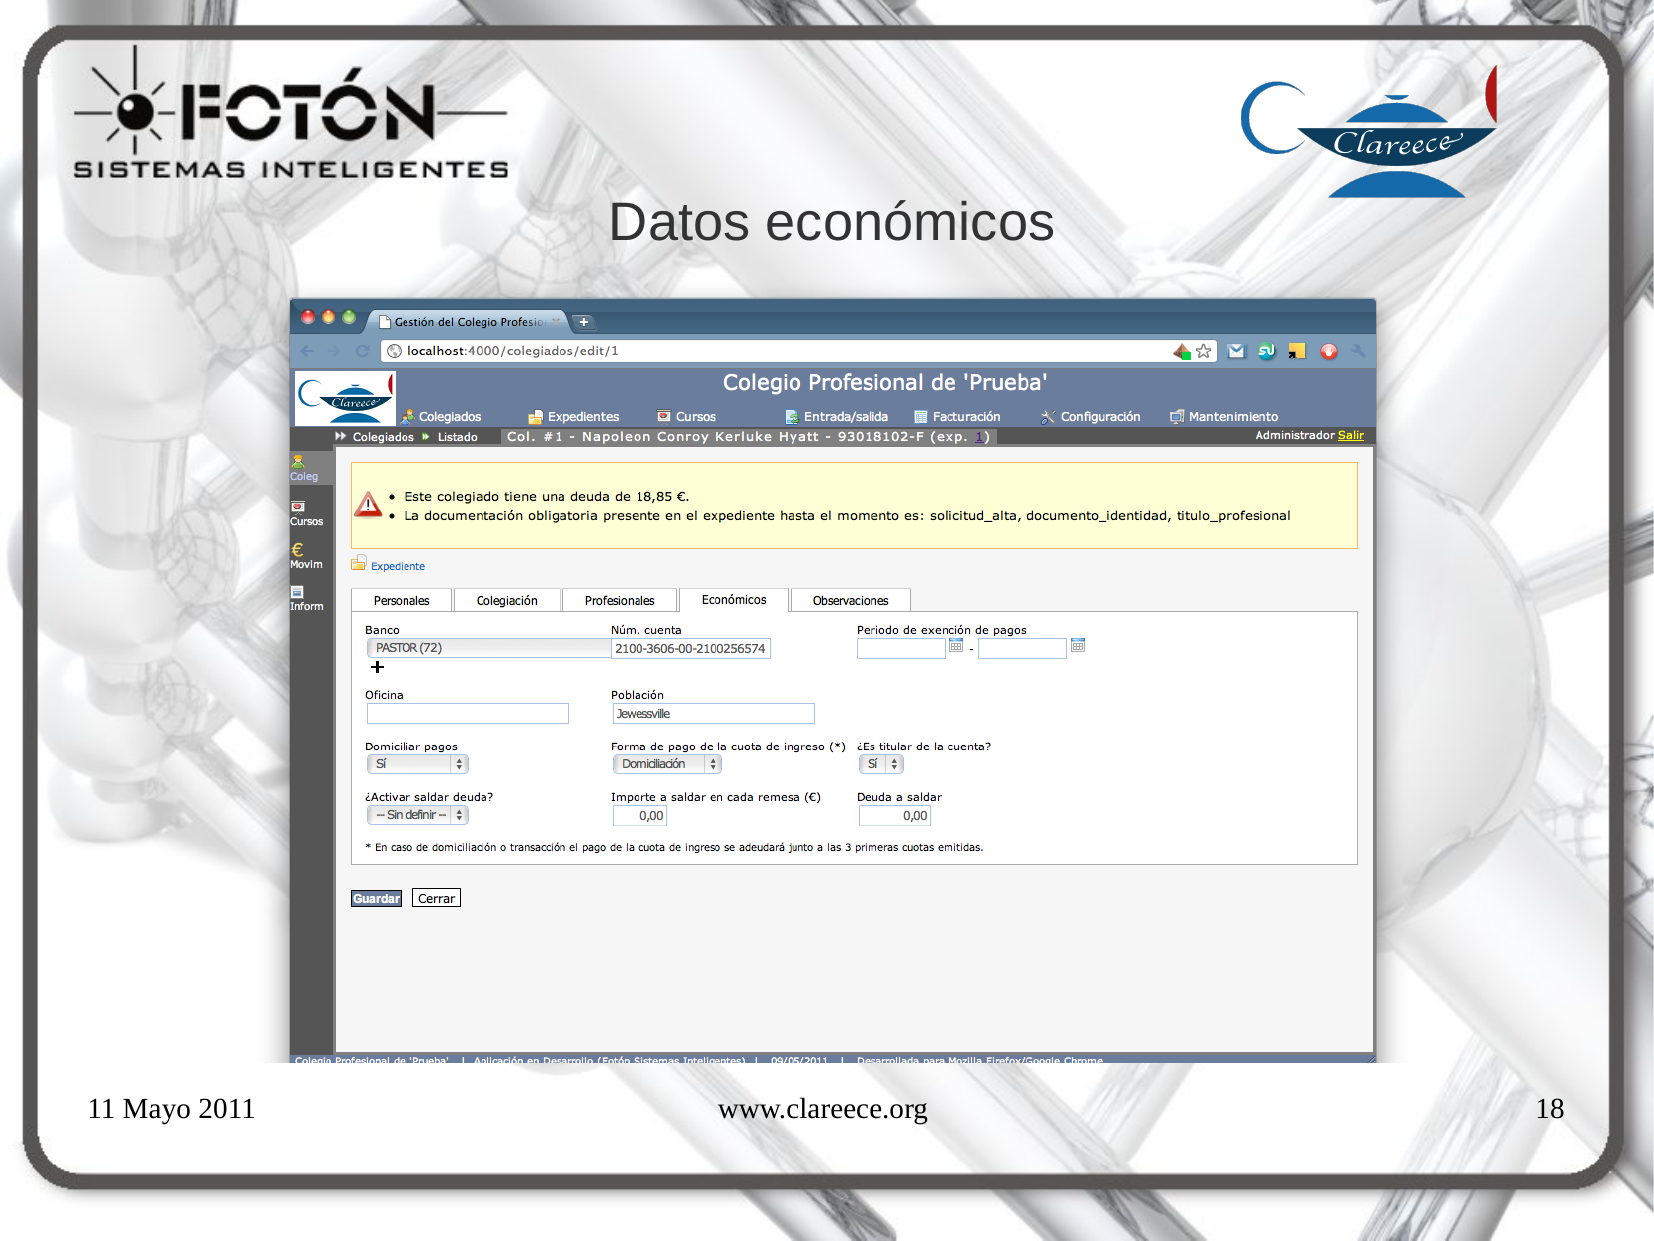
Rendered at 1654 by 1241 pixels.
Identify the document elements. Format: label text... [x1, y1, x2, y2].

title Datos económicos [88, 177, 1577, 266]
picture [0, 0, 1654, 1241]
